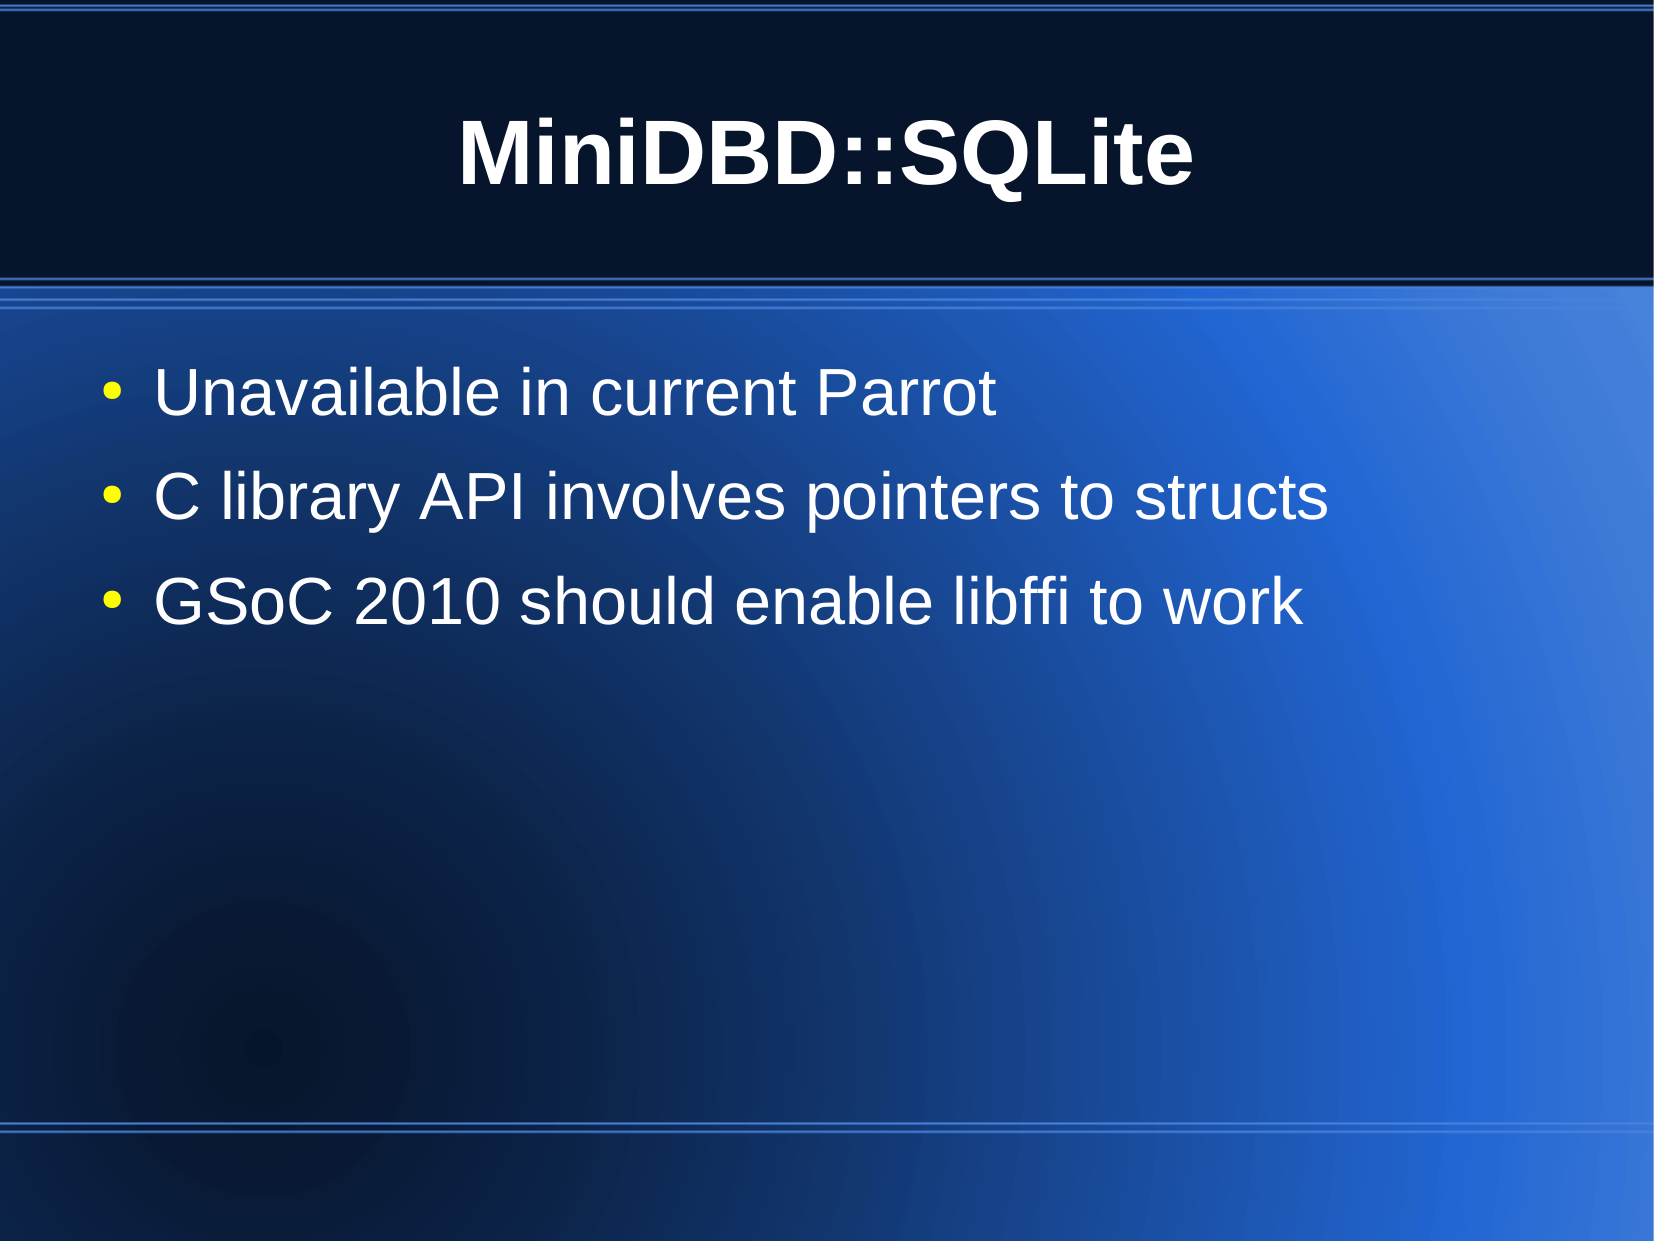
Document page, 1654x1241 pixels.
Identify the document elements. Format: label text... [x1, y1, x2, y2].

list Unavailable in current Parrot C library API involves pointers to structs GSoC 2010 should enable libffi to work [82, 355, 1571, 1159]
title MiniDBD::SQLite [82, 56, 1571, 250]
picture [0, 0, 1654, 1241]
